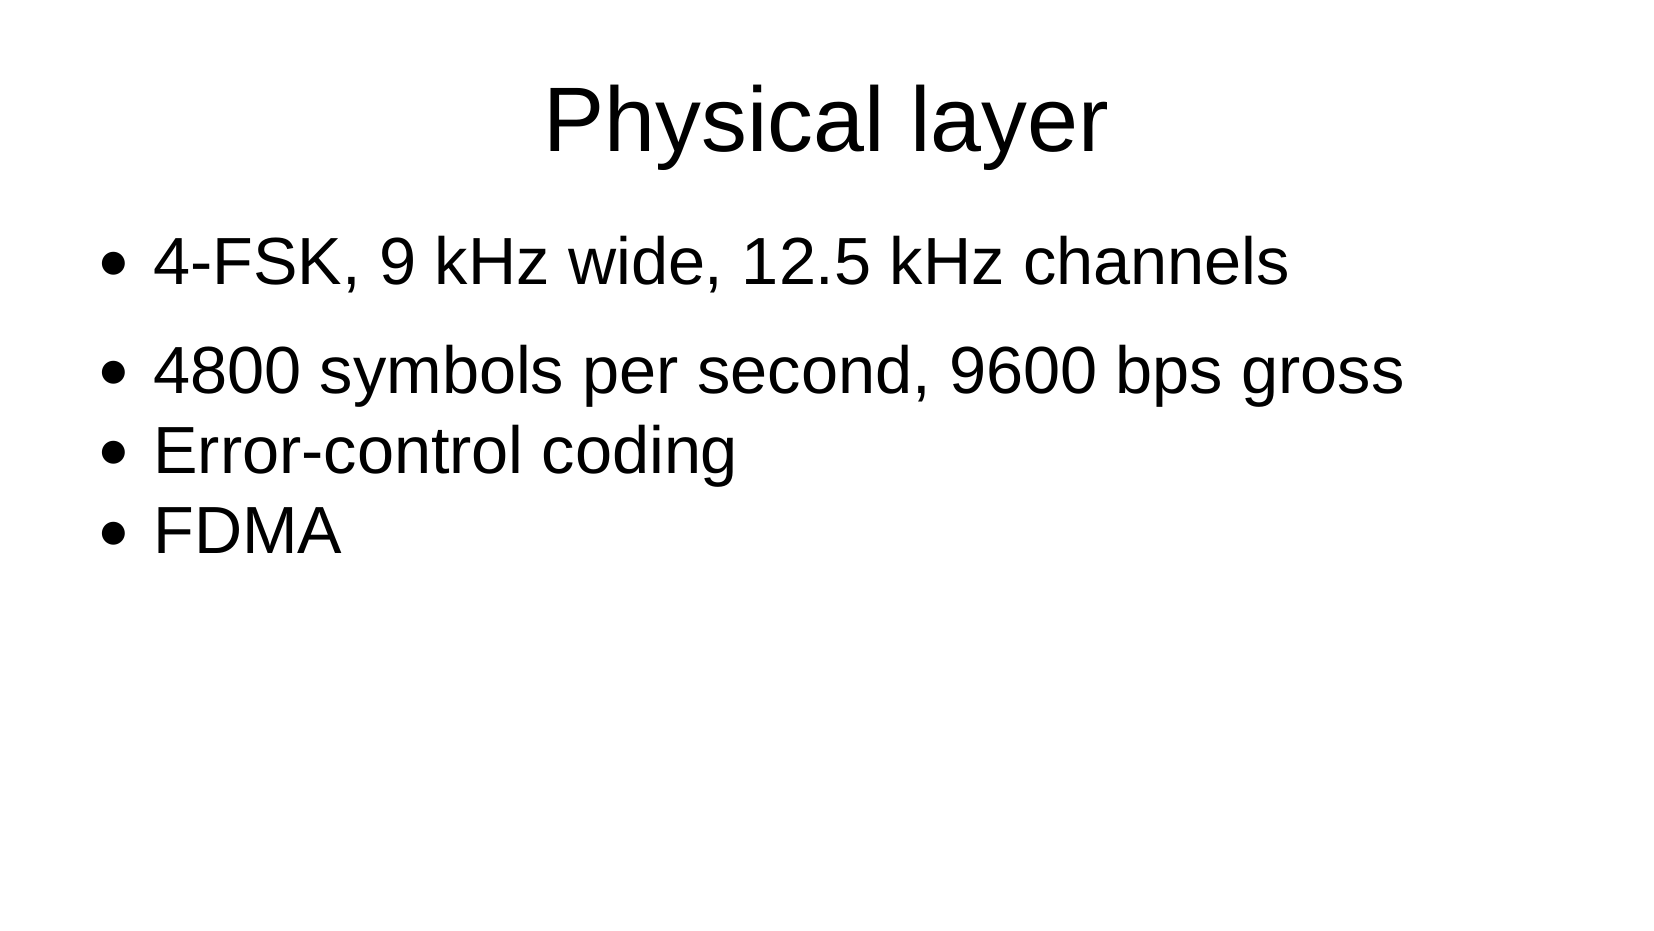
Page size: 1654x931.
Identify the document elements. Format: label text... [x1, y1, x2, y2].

text_box Physical layer [82, 37, 1571, 193]
text_box 4-FSK, 9 kHz wide, 12.5 kHz channels 4800 symbols per second, 9600 bps gross Error-control coding FDMA [82, 217, 1571, 757]
